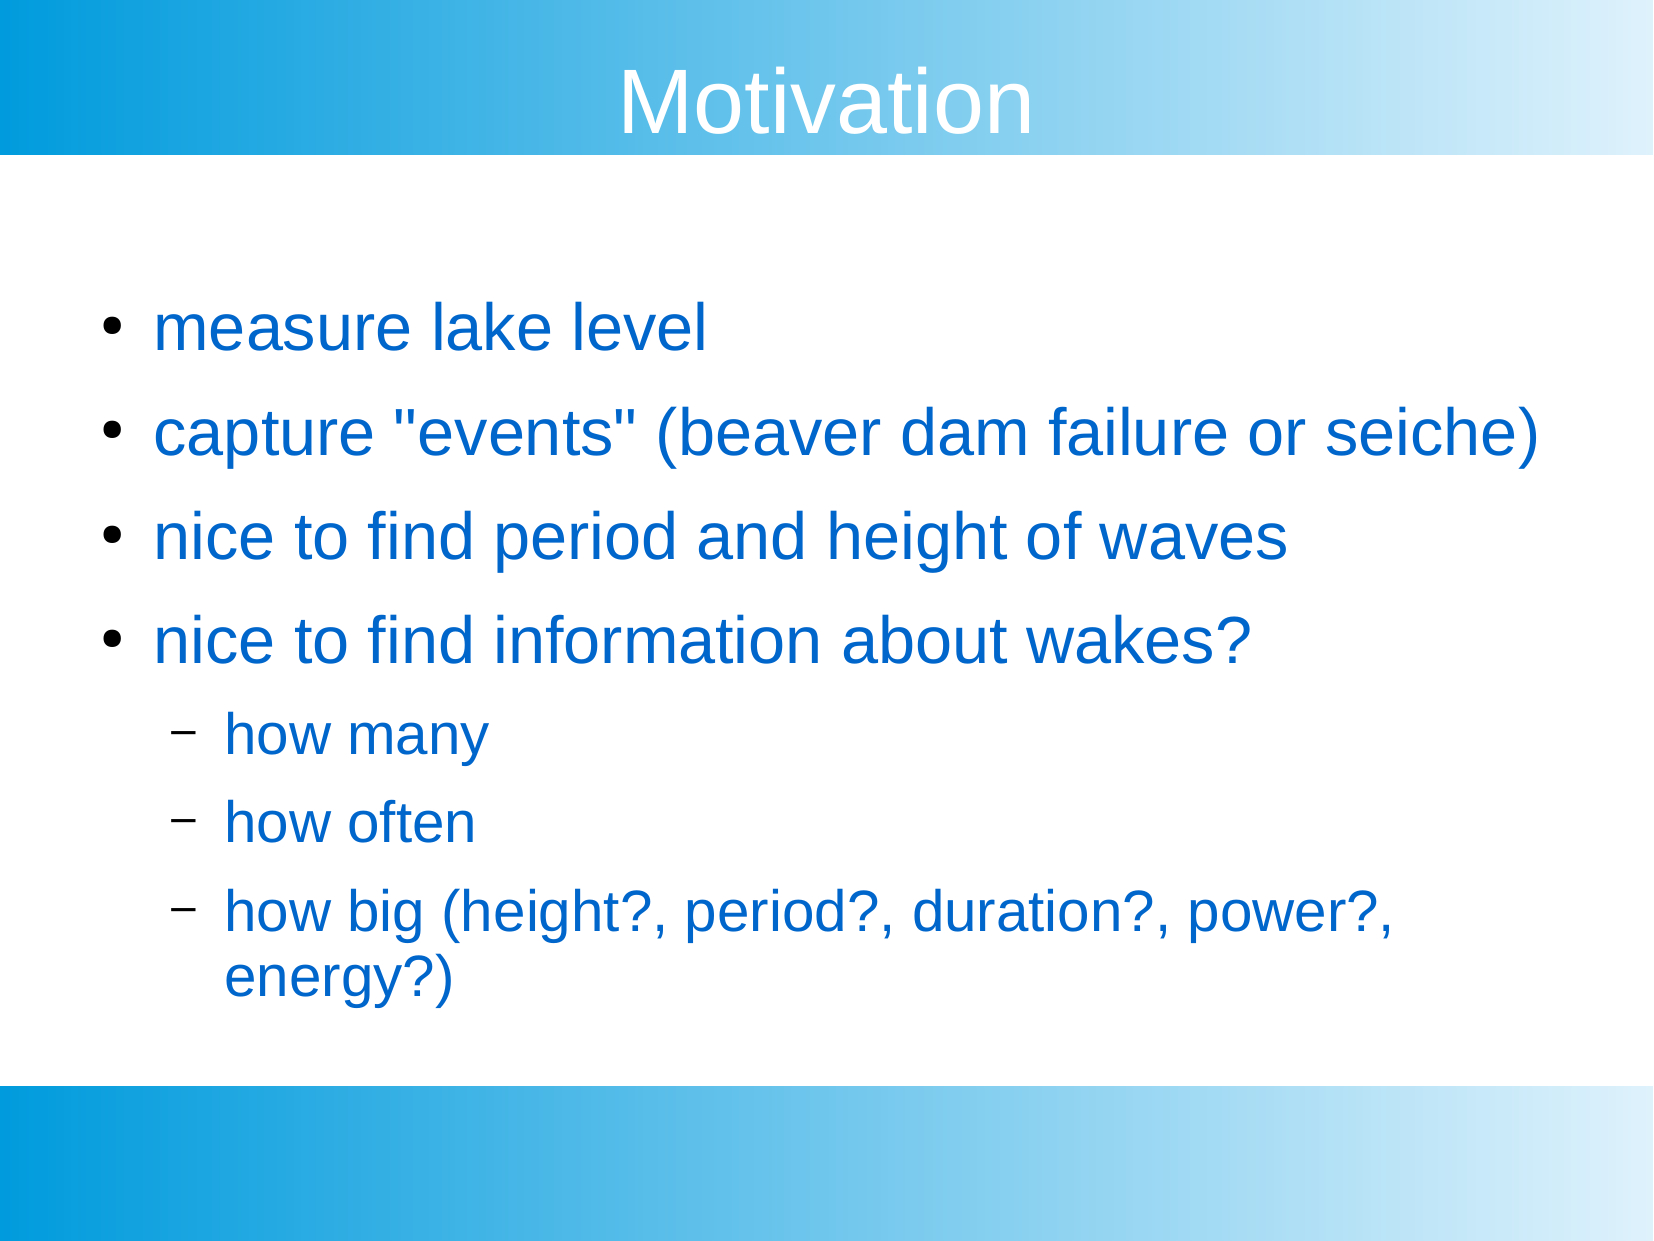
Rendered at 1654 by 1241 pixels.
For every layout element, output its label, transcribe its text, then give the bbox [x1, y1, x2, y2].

list measure lake level capture "events" (beaver dam failure or seiche) nice to find period and height of waves nice to find information about wakes? how many how often how big (height?, period?, duration?, power?, energy?) [82, 290, 1571, 1010]
title Motivation [82, 49, 1571, 155]
